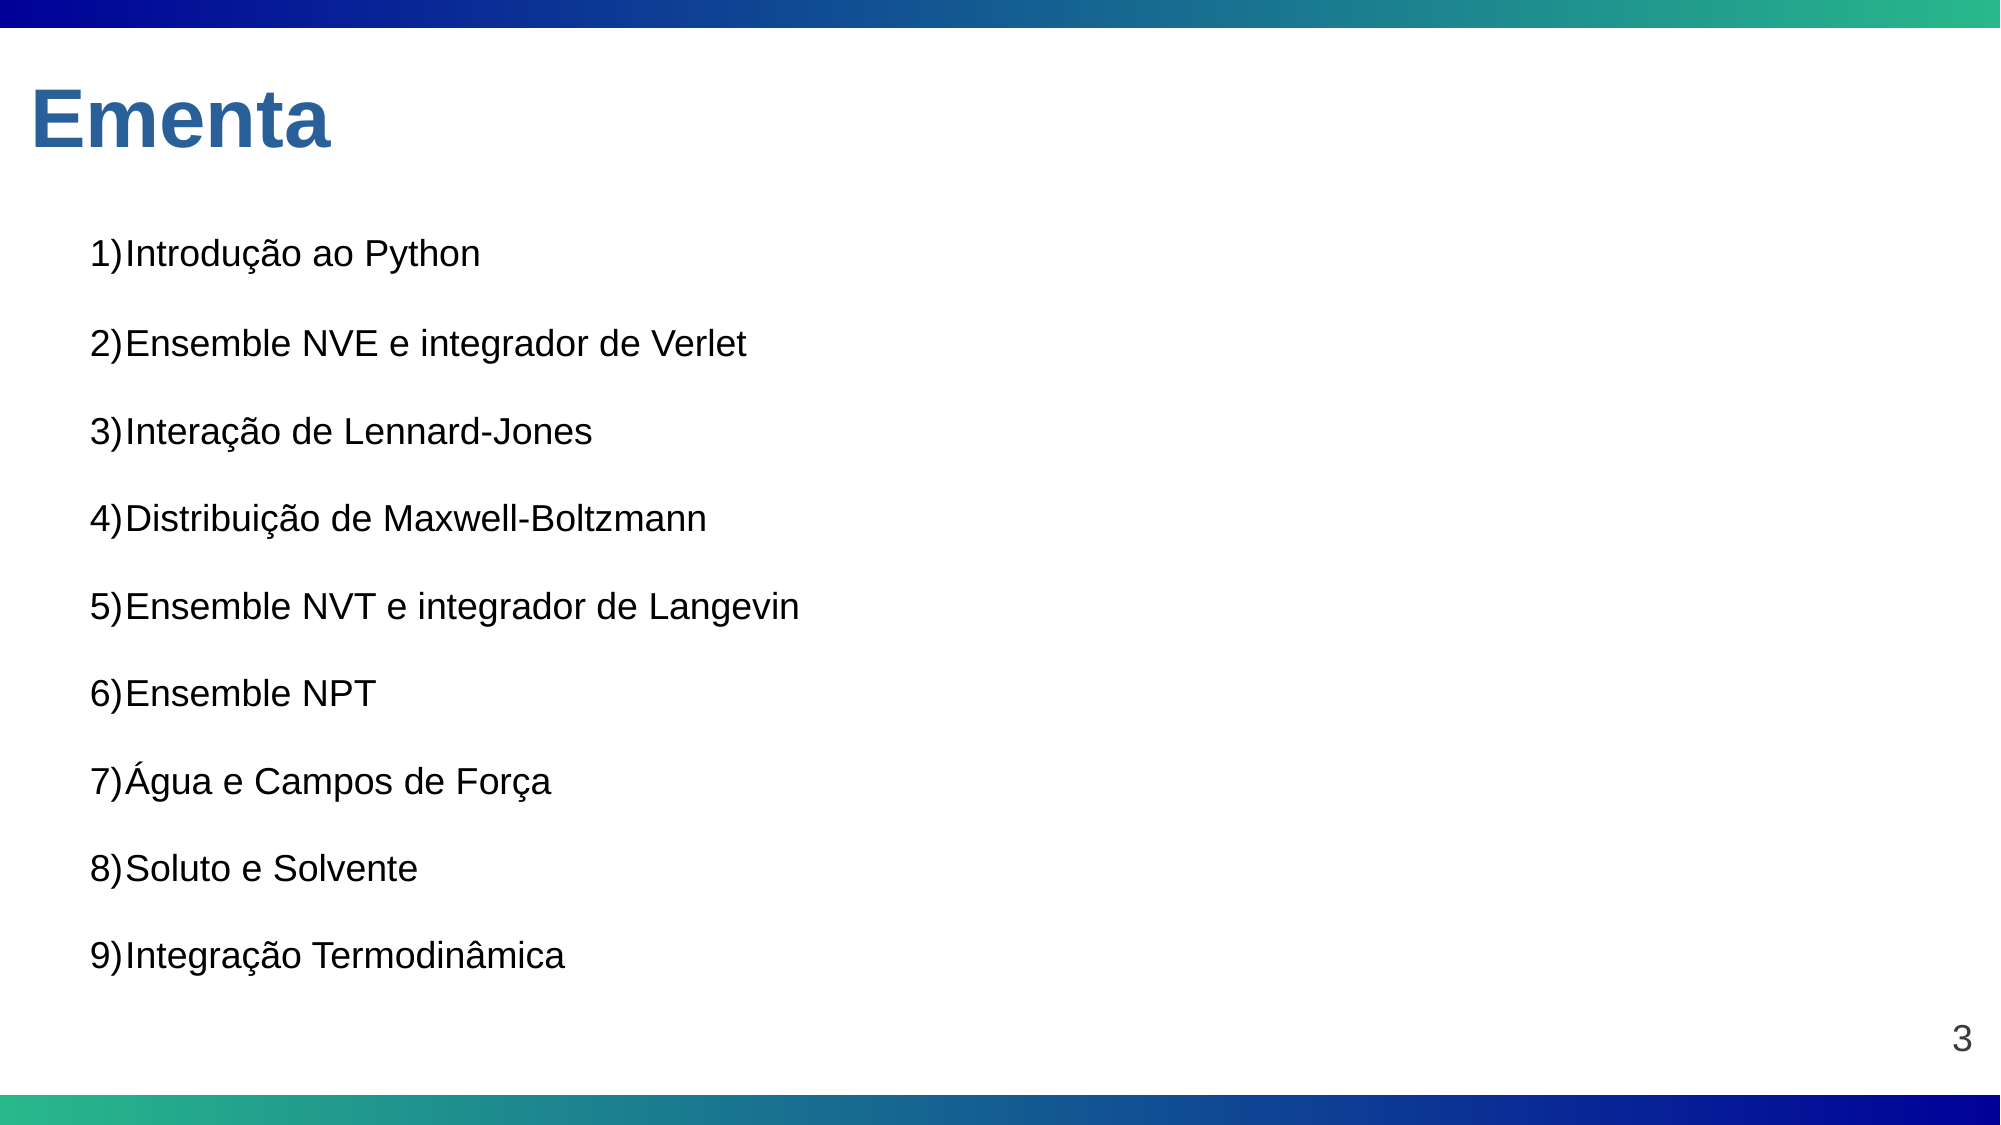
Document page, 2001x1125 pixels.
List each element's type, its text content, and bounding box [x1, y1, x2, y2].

text_box <number> [1761, 1010, 1988, 1081]
text_box [0, 0, 2000, 28]
text_box Ementa [15, 31, 1719, 210]
text_box [0, 1095, 2000, 1125]
text_box Introdução ao Python Ensemble NVE e integrador de Verlet Interação de Lennard-Jones Distribuição de Maxwell-Boltzmann Ensemble NVT e integrador de Langevin Ensemble NPT Água e Campos de Força Soluto e Solvente Integração Termodinâmica [75, 224, 1013, 985]
